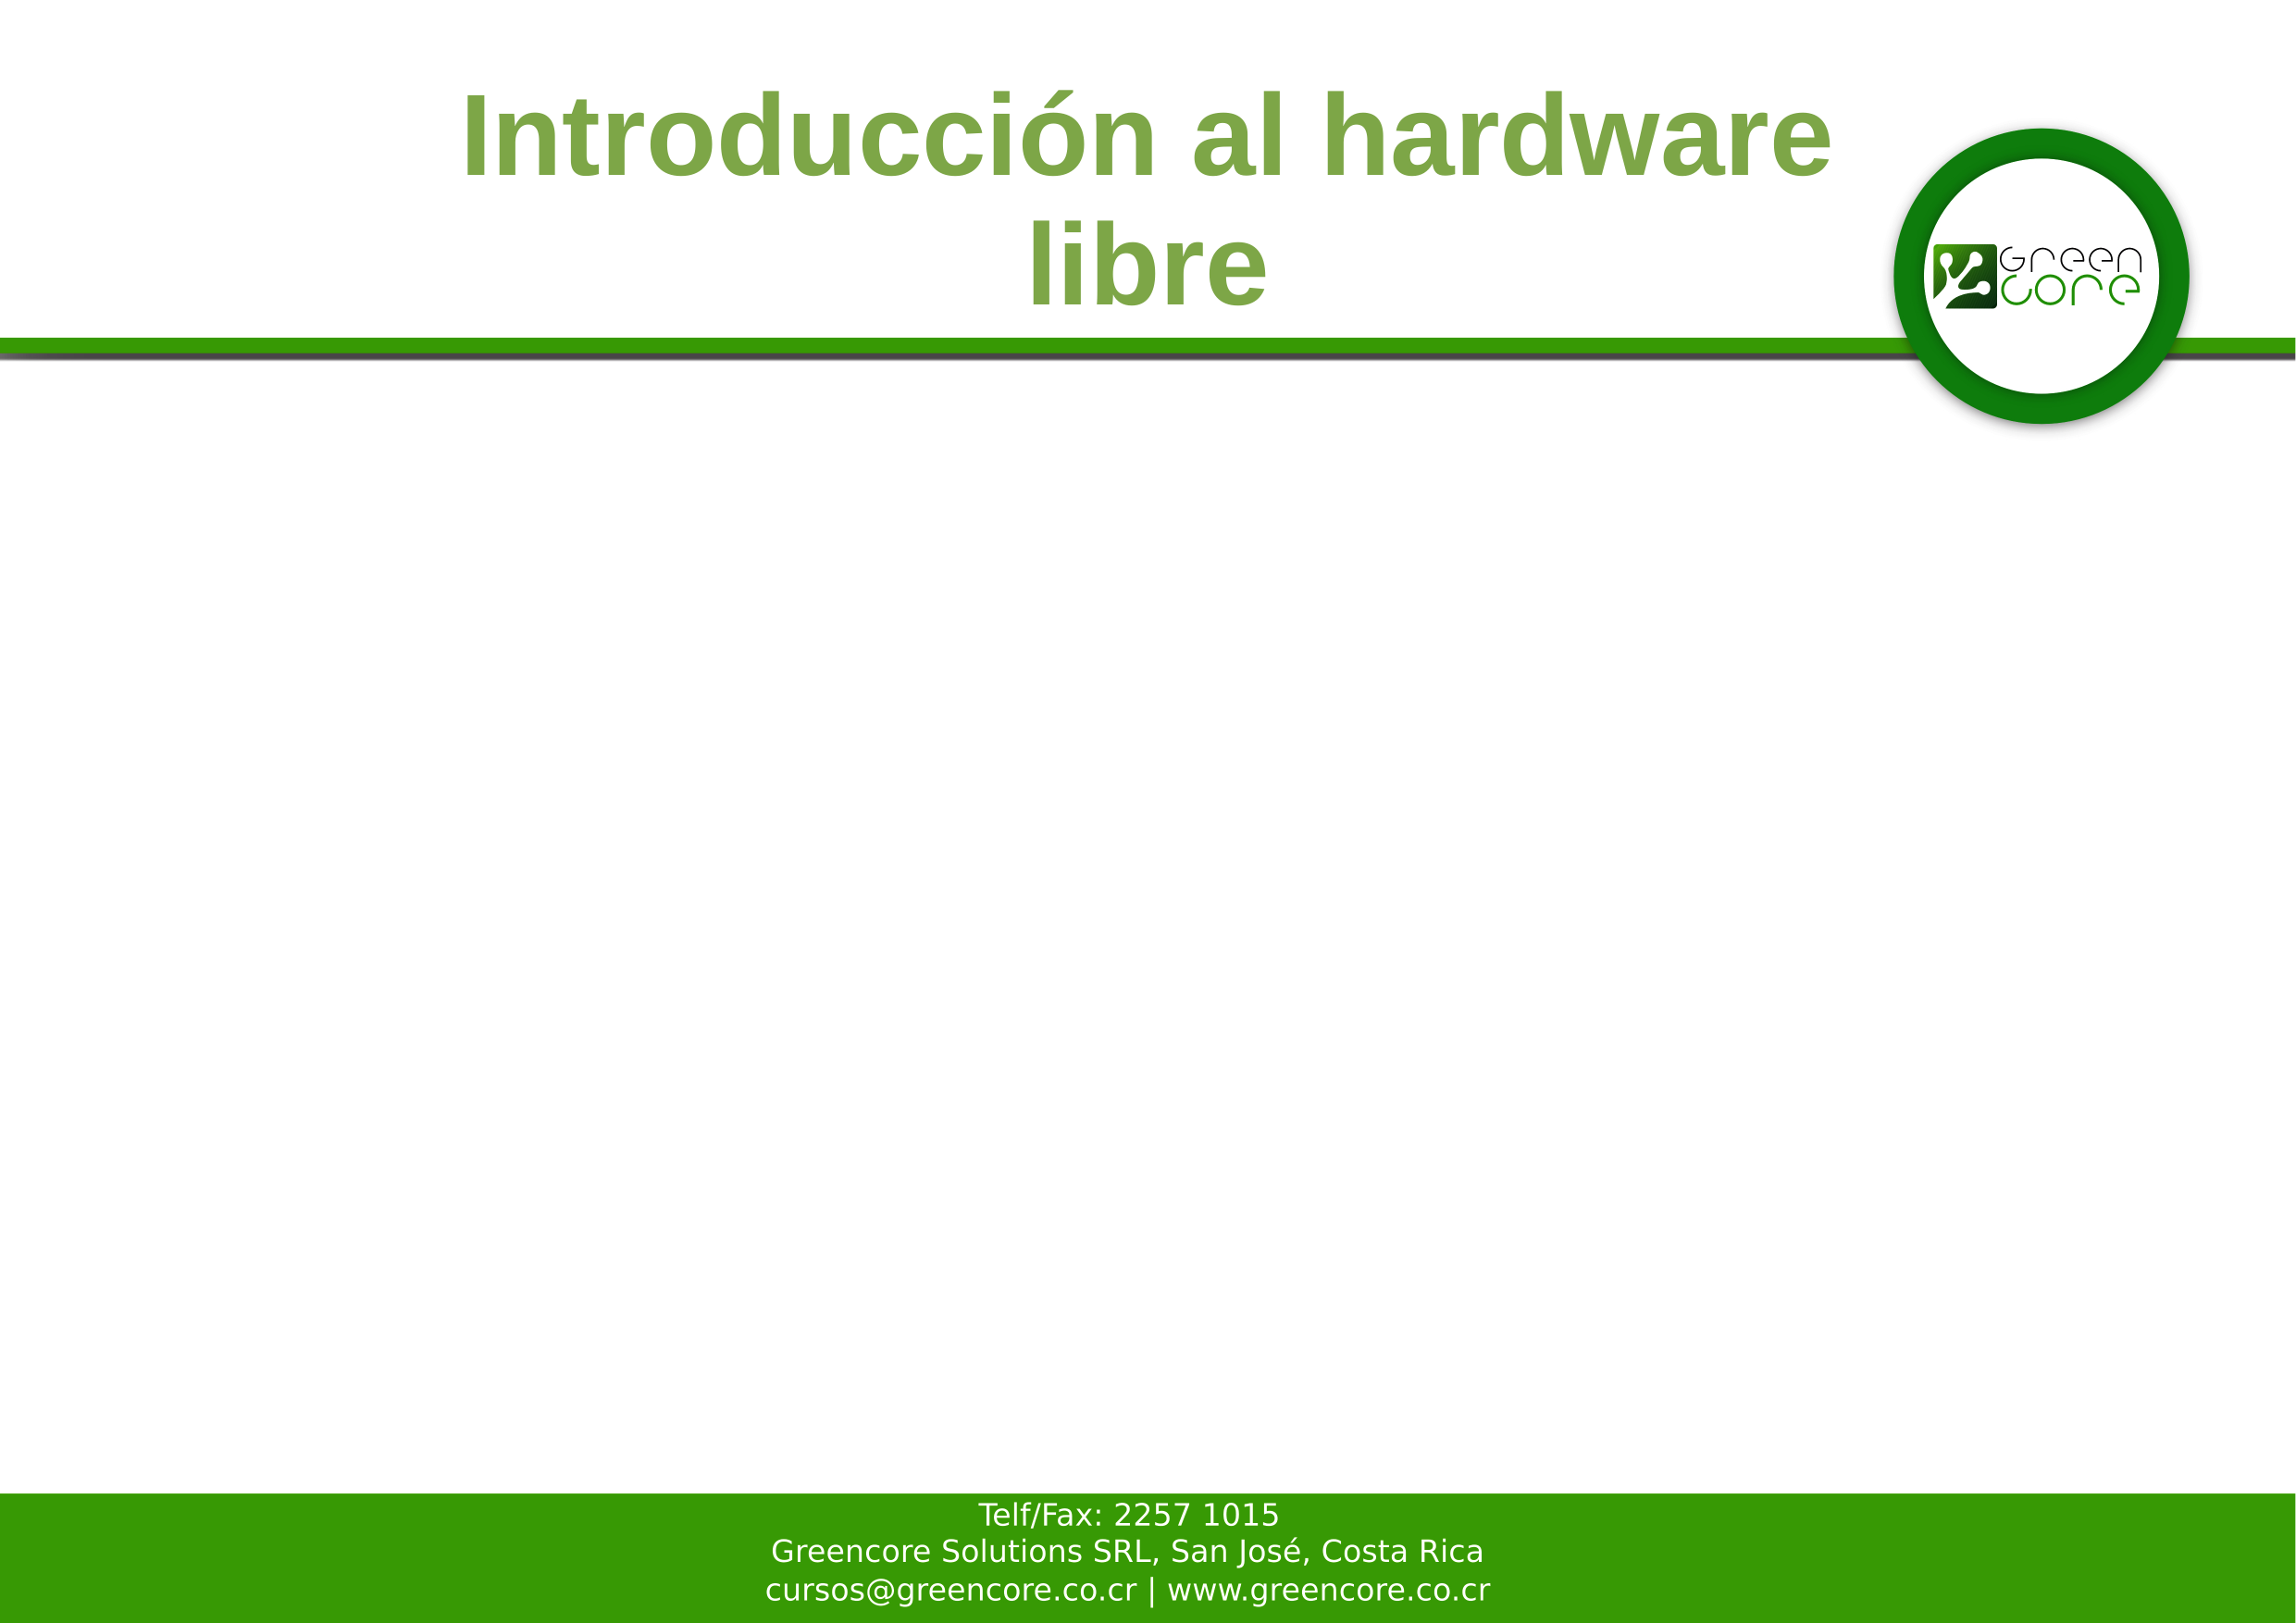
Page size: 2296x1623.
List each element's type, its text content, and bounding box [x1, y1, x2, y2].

title Introducción al hardware libre [115, 64, 2181, 336]
picture [0, 0, 2296, 1623]
